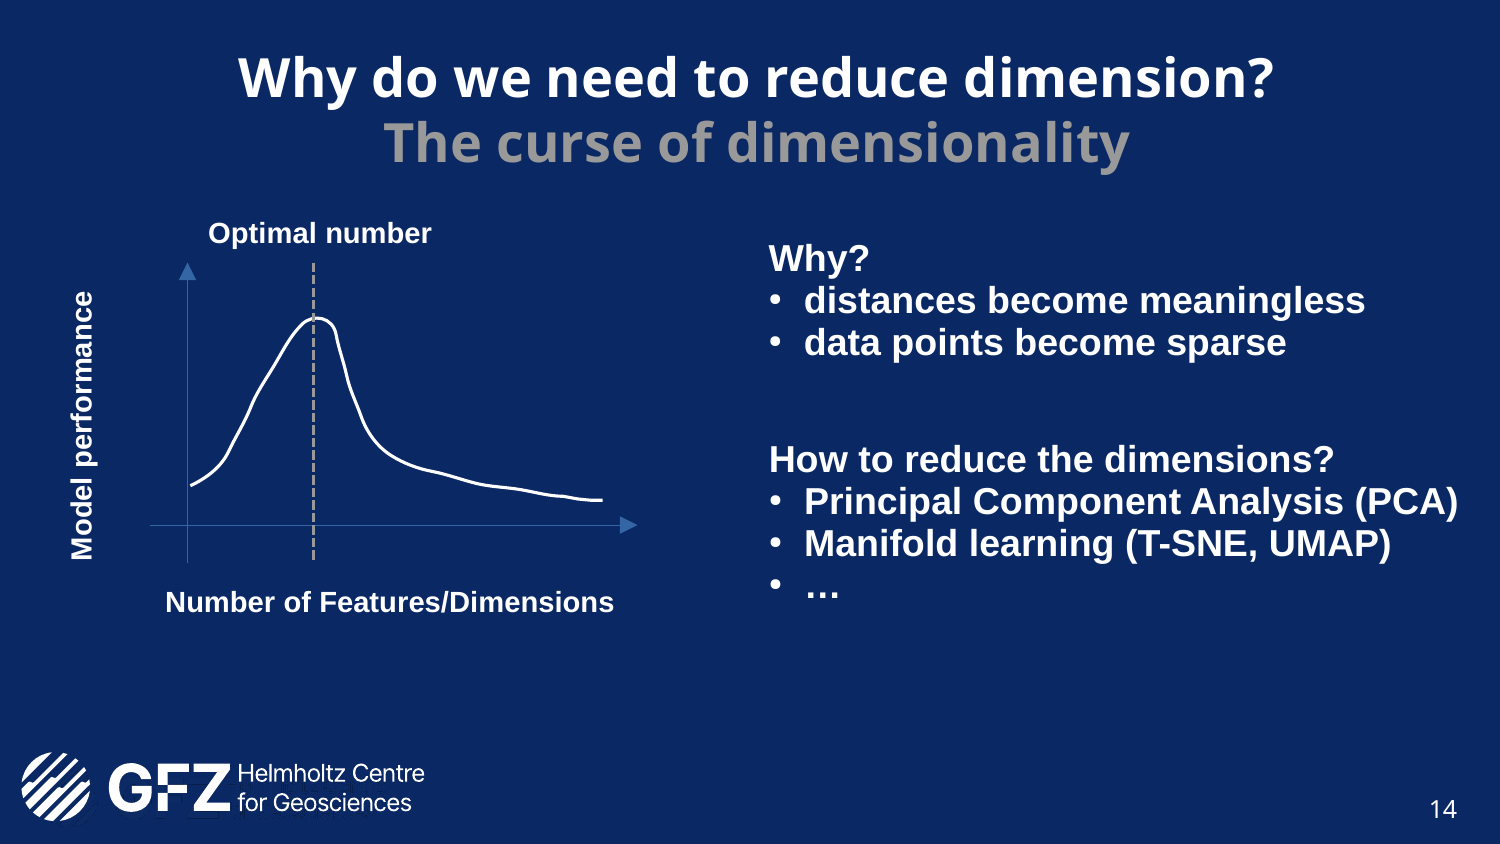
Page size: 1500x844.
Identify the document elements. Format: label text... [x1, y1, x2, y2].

picture [39, 767, 385, 827]
picture [39, 767, 48, 776]
picture [377, 800, 385, 809]
text_box How to reduce the dimensions? Principal Component Analysis (PCA) Manifold learning (T-SNE, UMAP) … [753, 431, 1474, 614]
picture [39, 767, 83, 805]
text_box Optimal number [193, 209, 448, 257]
text_box Why? distances become meaningless data points become sparse [753, 230, 1382, 372]
text_box Number of Features/Dimensions [150, 578, 630, 627]
title Why do we need to reduce dimension? The curse of dimensionality [39, 35, 1475, 198]
text_box Model performance [57, 276, 106, 576]
picture [39, 767, 65, 788]
